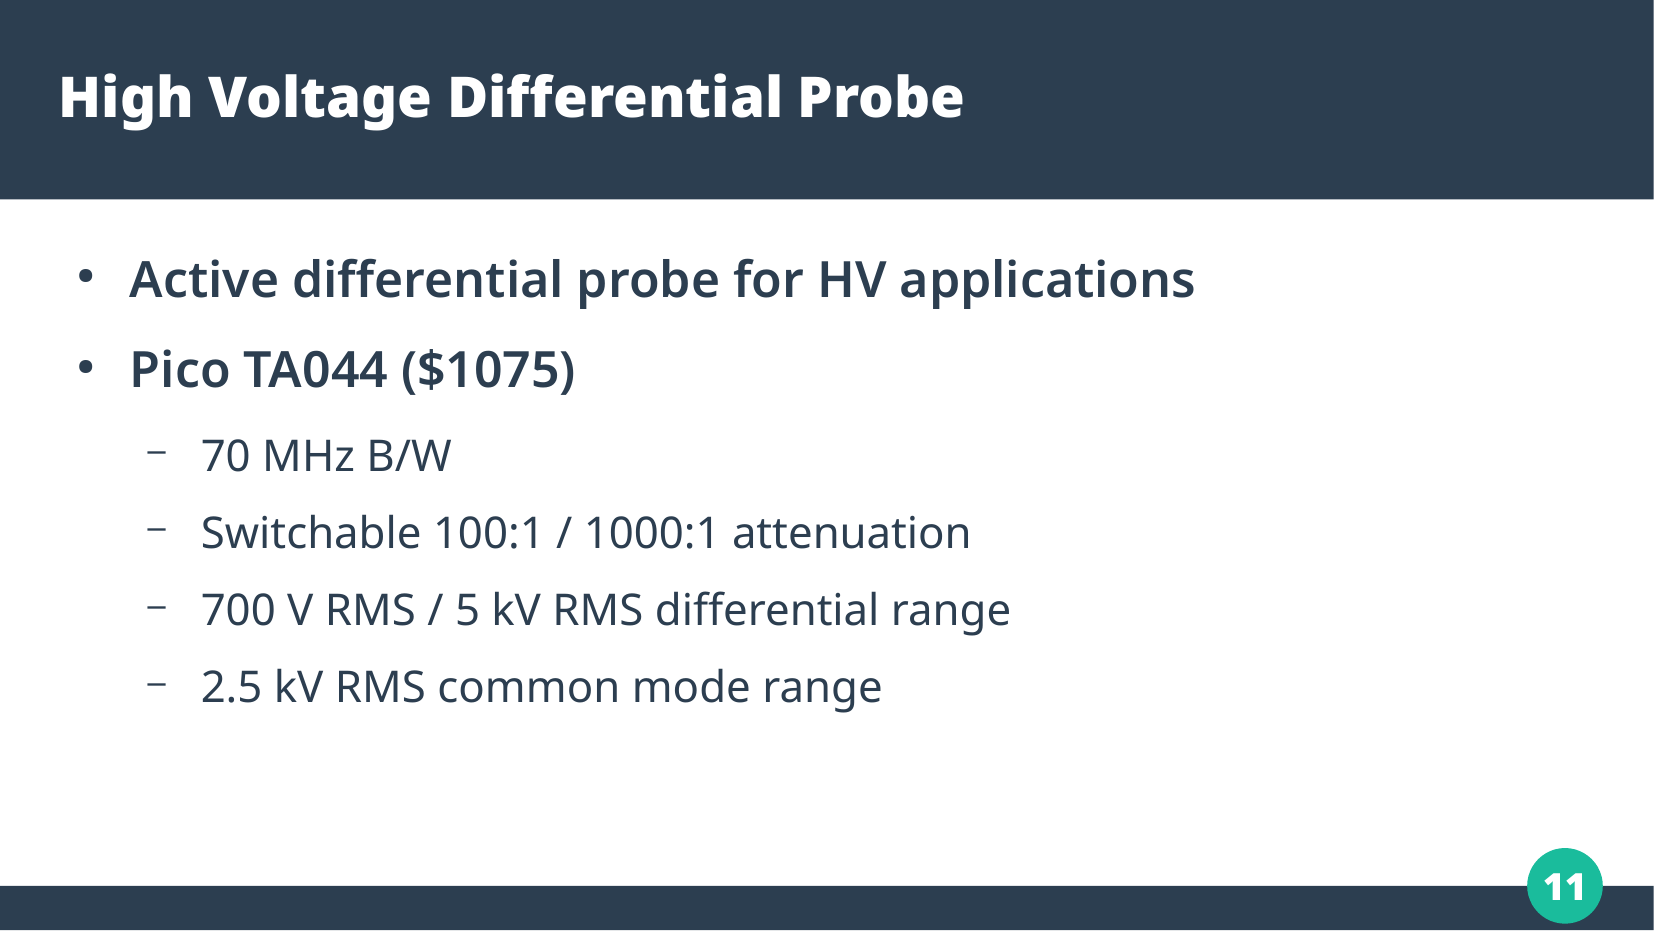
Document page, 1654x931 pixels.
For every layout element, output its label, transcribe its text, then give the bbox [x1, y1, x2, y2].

list Active differential probe for HV applications Pico TA044 ($1075) 70 MHz B/W Switchable 100:1 / 1000:1 attenuation 700 V RMS / 5 kV RMS differential range 2.5 kV RMS common mode range [59, 243, 1595, 864]
title High Voltage Differential Probe [59, 37, 1595, 155]
